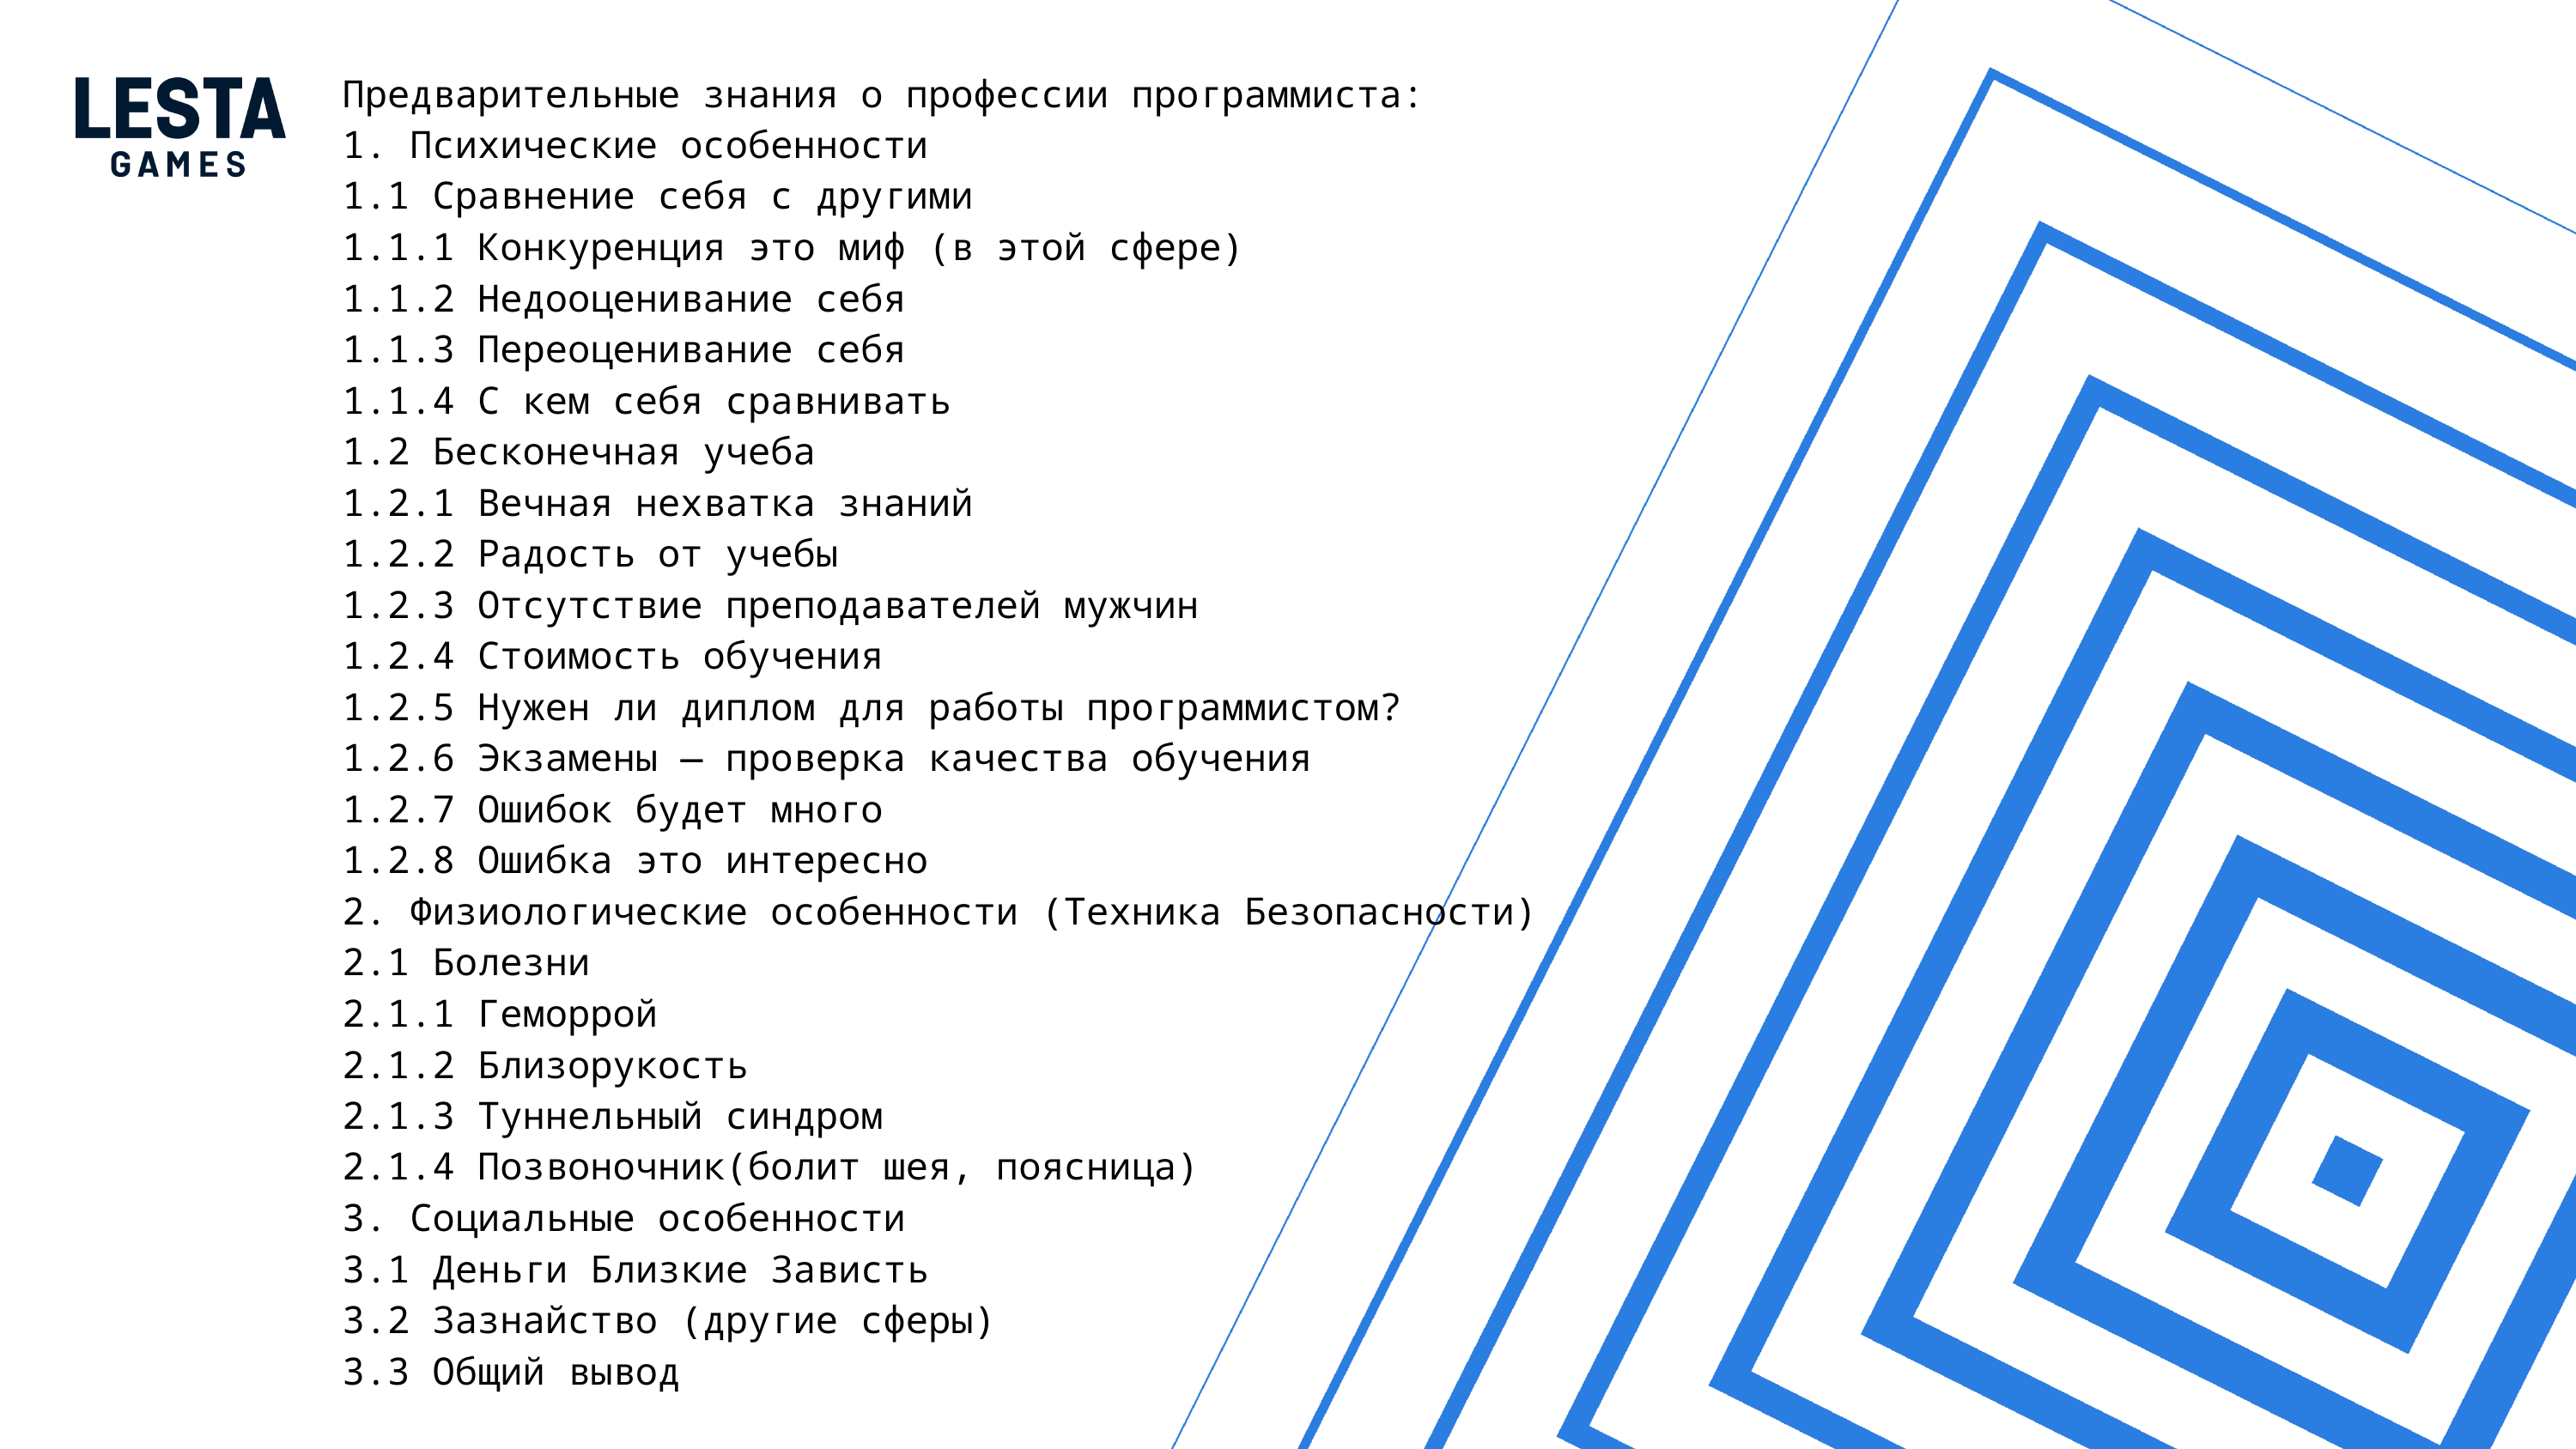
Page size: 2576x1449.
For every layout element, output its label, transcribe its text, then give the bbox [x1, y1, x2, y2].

picture [1100, 0, 2576, 1449]
text_box Предварительные знания о профессии программиста: 1. Психические особенности 1.1 Сравнение себя с другими 1.1.1 Конкуренция это миф (в этой сфере) 1.1.2 Недооценивание себя 1.1.3 Переоценивание себя 1.1.4 С кем себя сравнивать 1.2 Бесконечная учеба 1.2.1 Вечная нехватка знаний 1.2.2 Радость от учебы 1.2.3 Отсутствие преподавателей мужчин 1.2.4 Стоимость обучения 1.2.5 Нужен ли диплом для работы программистом? 1.2.6 Экзамены — проверка качества обучения 1.2.7 Ошибок будет много 1.2.8 Ошибка это интересно 2. Физиологические особенности (Техника Безопасности) 2.1 Болезни 2.1.1 Геморрой 2.1.2 Близорукость 2.1.3 Туннельный синдром 2.1.4 Позвоночник(болит шея, поясница) 3. Социальные особенности 3.1 Деньги Близкие Зависть 3.2 Зазнайство (другие сферы) 3.3 Общий вывод [329, 60, 1649, 1368]
picture [76, 77, 286, 178]
